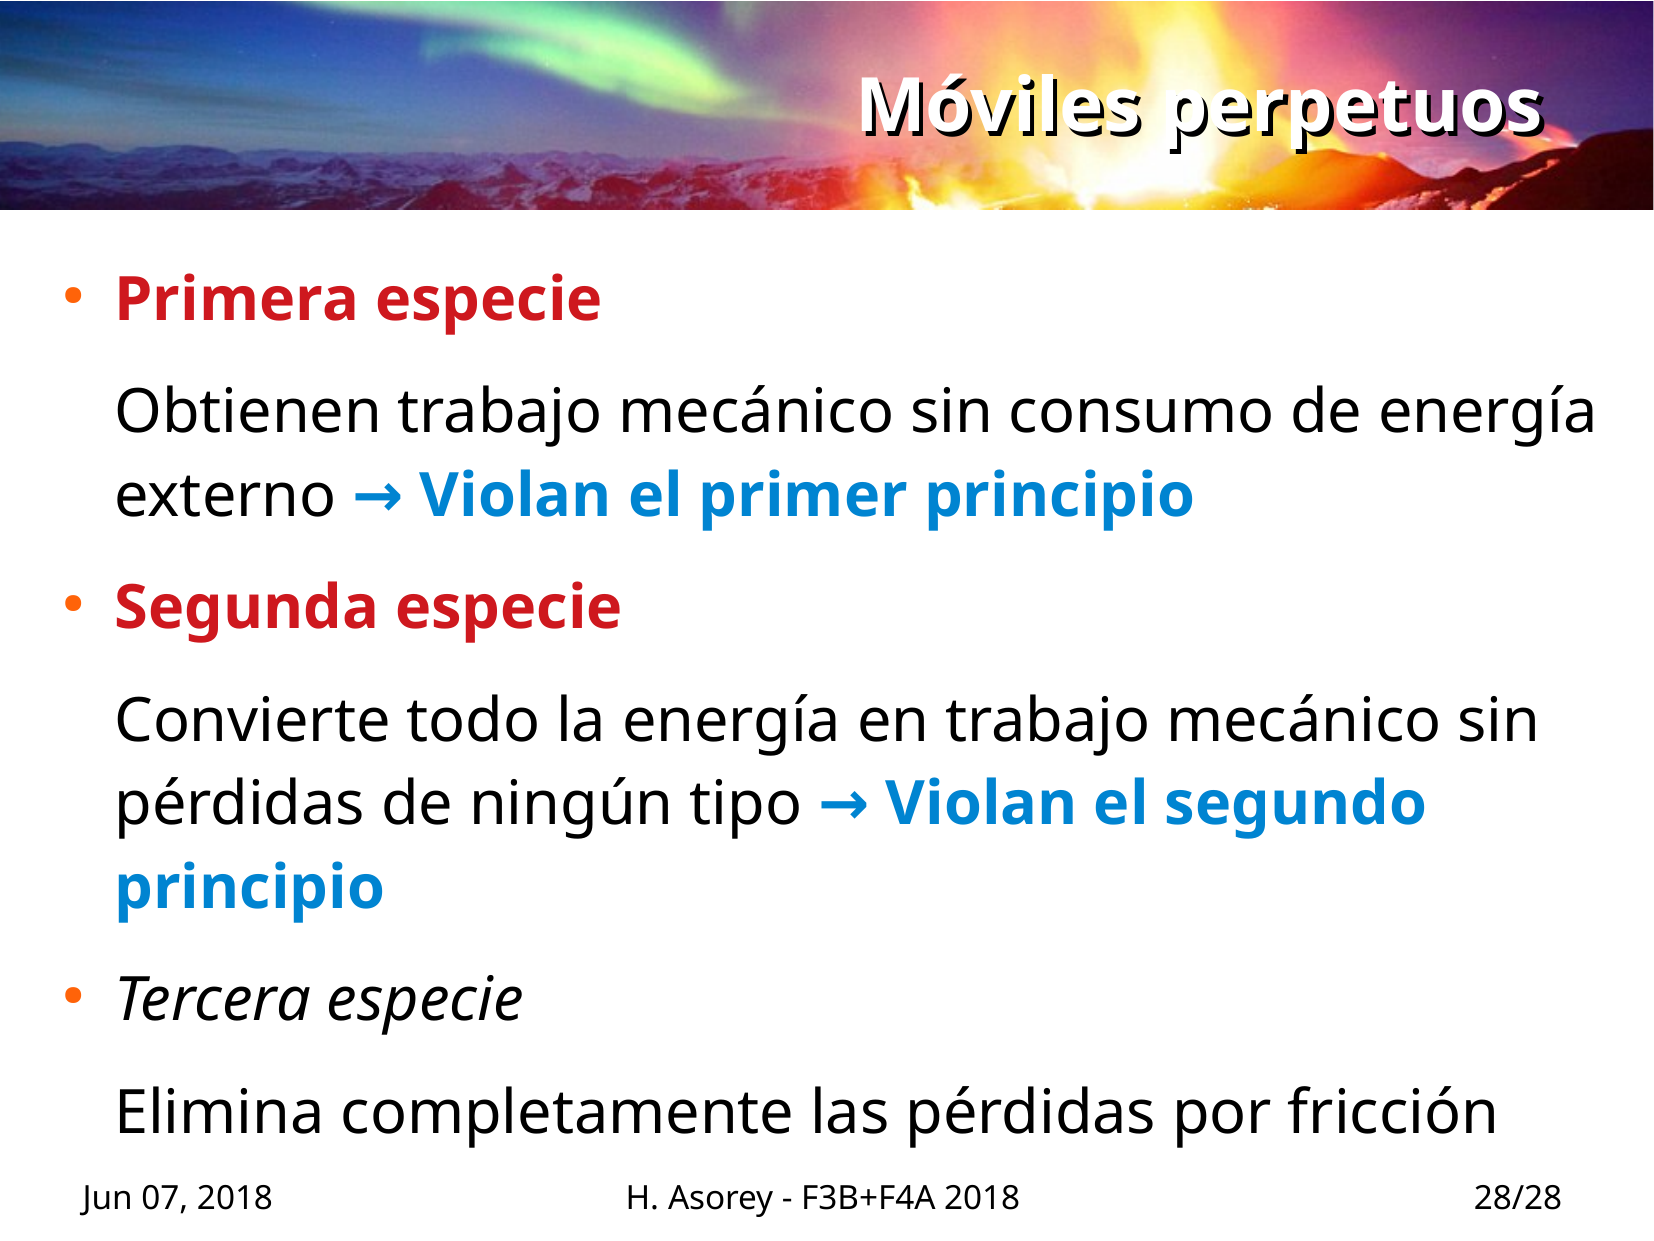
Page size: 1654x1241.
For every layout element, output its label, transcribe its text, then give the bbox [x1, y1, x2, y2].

title Móviles perpetuos [45, 15, 1606, 191]
list Primera especie Obtienen trabajo mecánico sin consumo de energía externo → Violan el primer principio Segunda especie Convierte todo la energía en trabajo mecánico sin pérdidas de ningún tipo → Violan el segundo principio Tercera especie Elimina completamente las pérdidas por fricción [45, 255, 1606, 1156]
picture [0, 1, 1654, 210]
